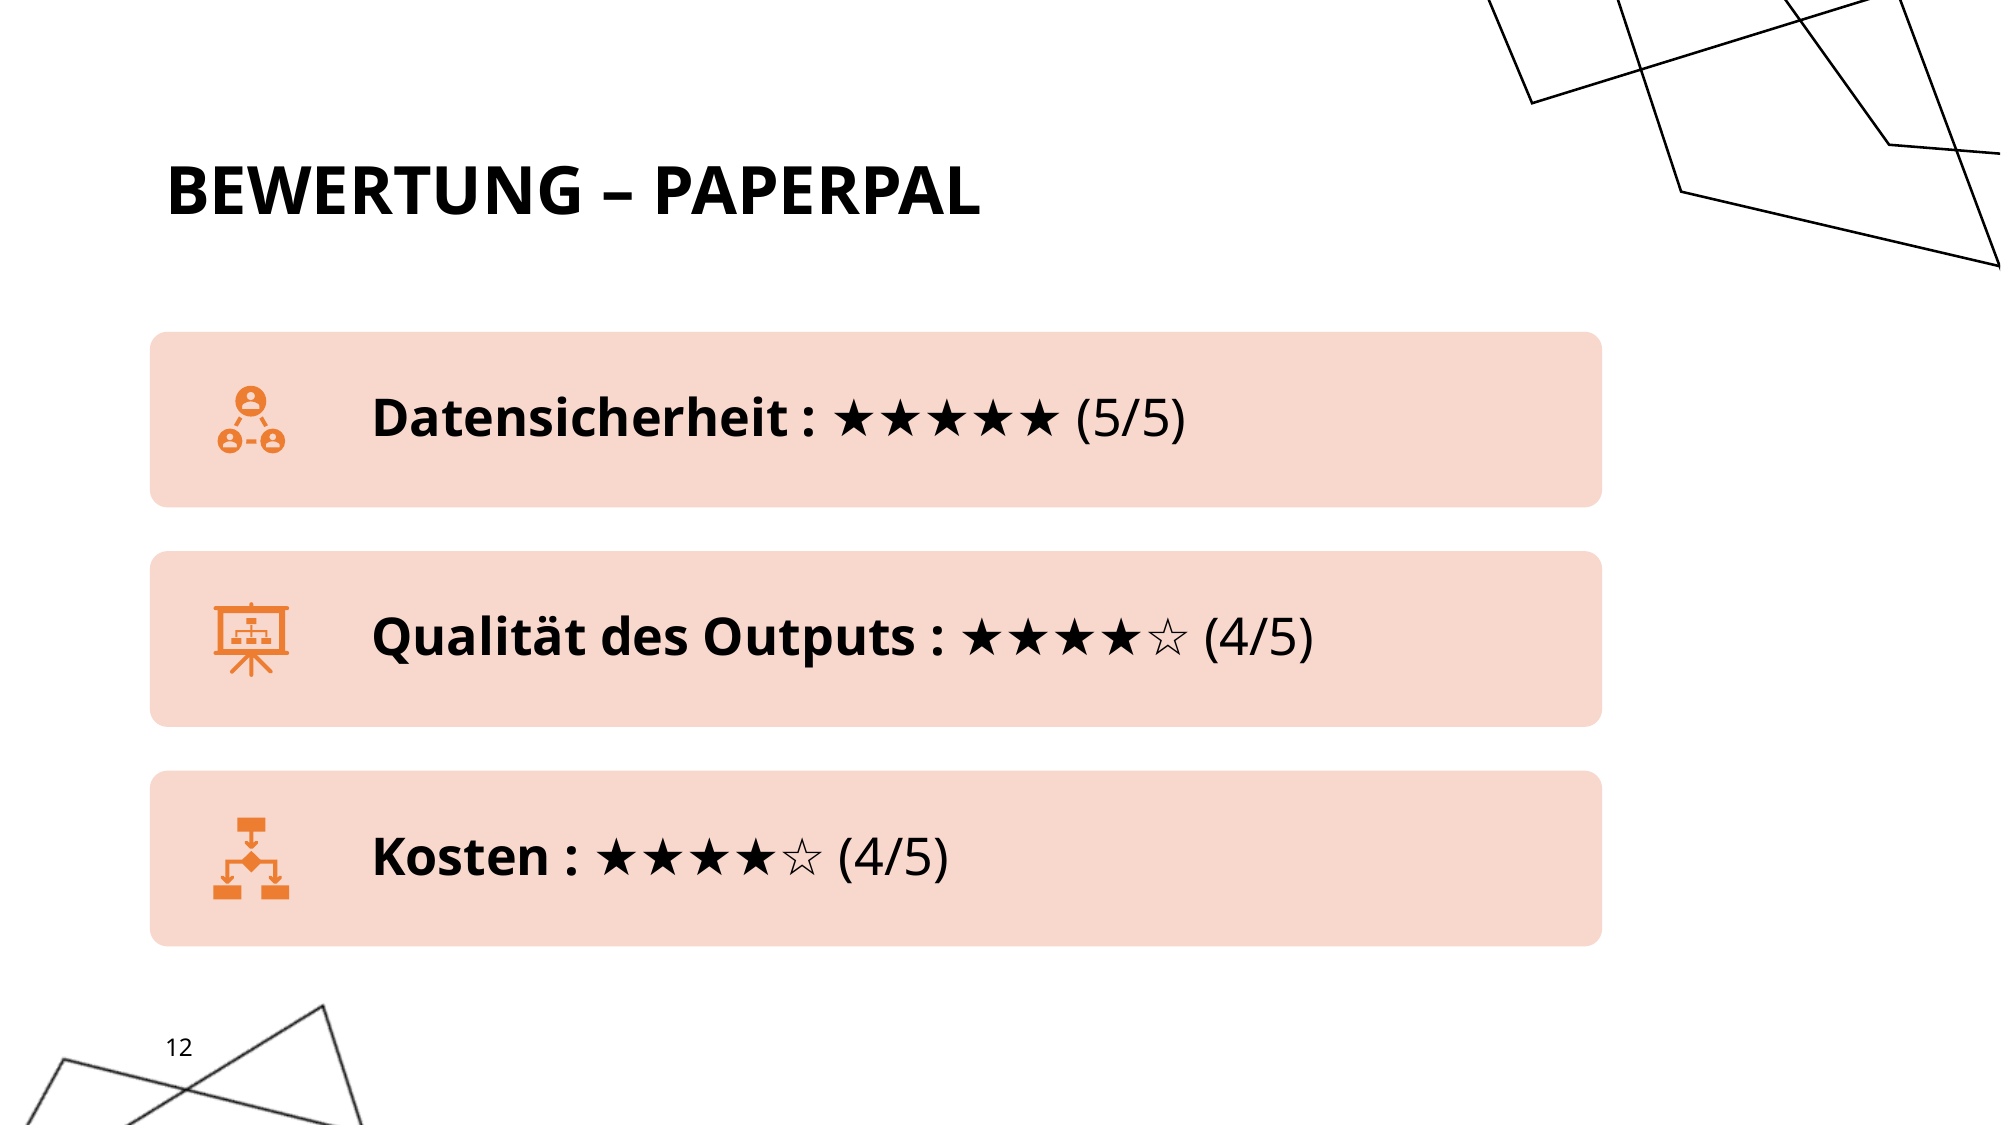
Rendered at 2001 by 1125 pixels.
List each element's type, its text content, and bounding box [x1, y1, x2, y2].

text_box Kosten : ★★★★☆ (4/5) [352, 770, 1603, 947]
text_box Datensicherheit : ★★★★★ (5/5) [352, 331, 1603, 508]
title Bewertung – Paperpal [150, 59, 1863, 326]
text_box Qualität des Outputs : ★★★★☆ (4/5) [352, 551, 1603, 727]
text_box [150, 1024, 254, 1074]
text_box [149, 331, 694, 947]
